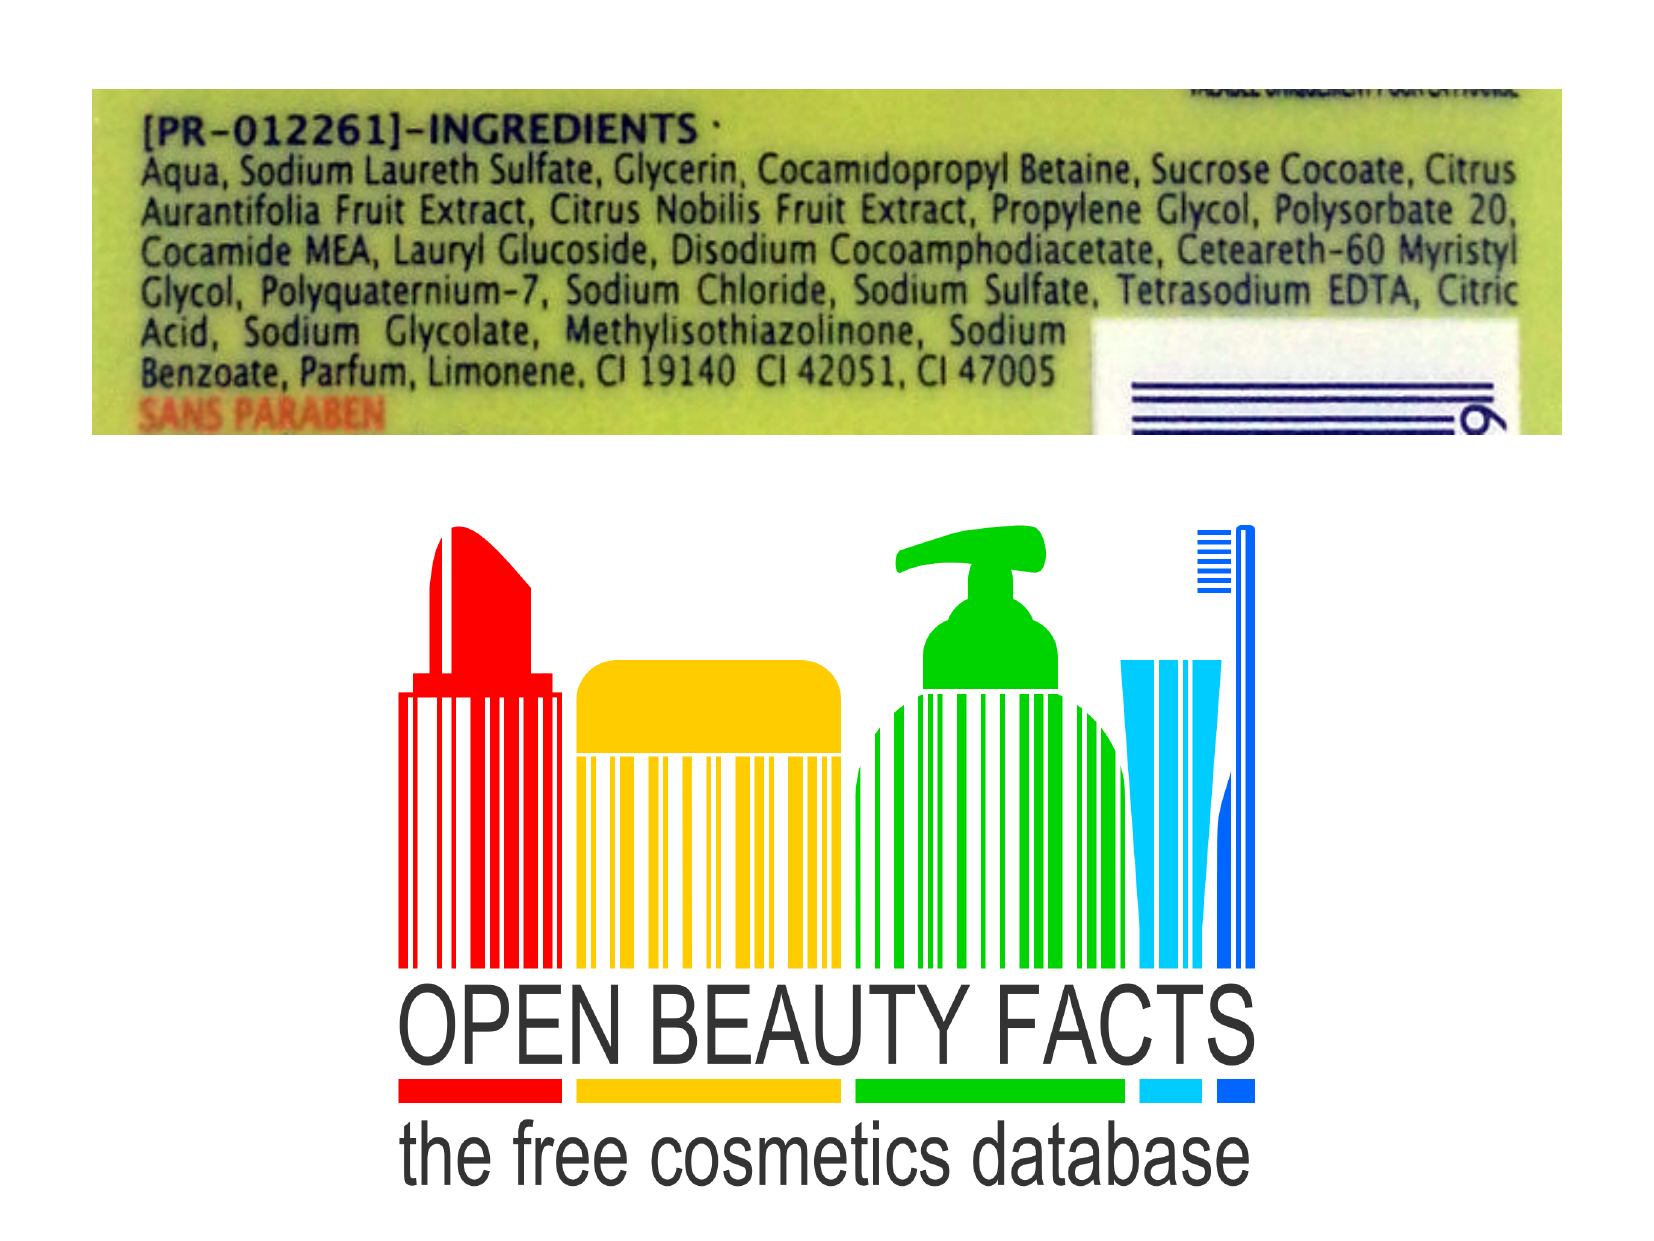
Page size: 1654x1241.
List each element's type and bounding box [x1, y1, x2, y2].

picture [92, 89, 1562, 1241]
